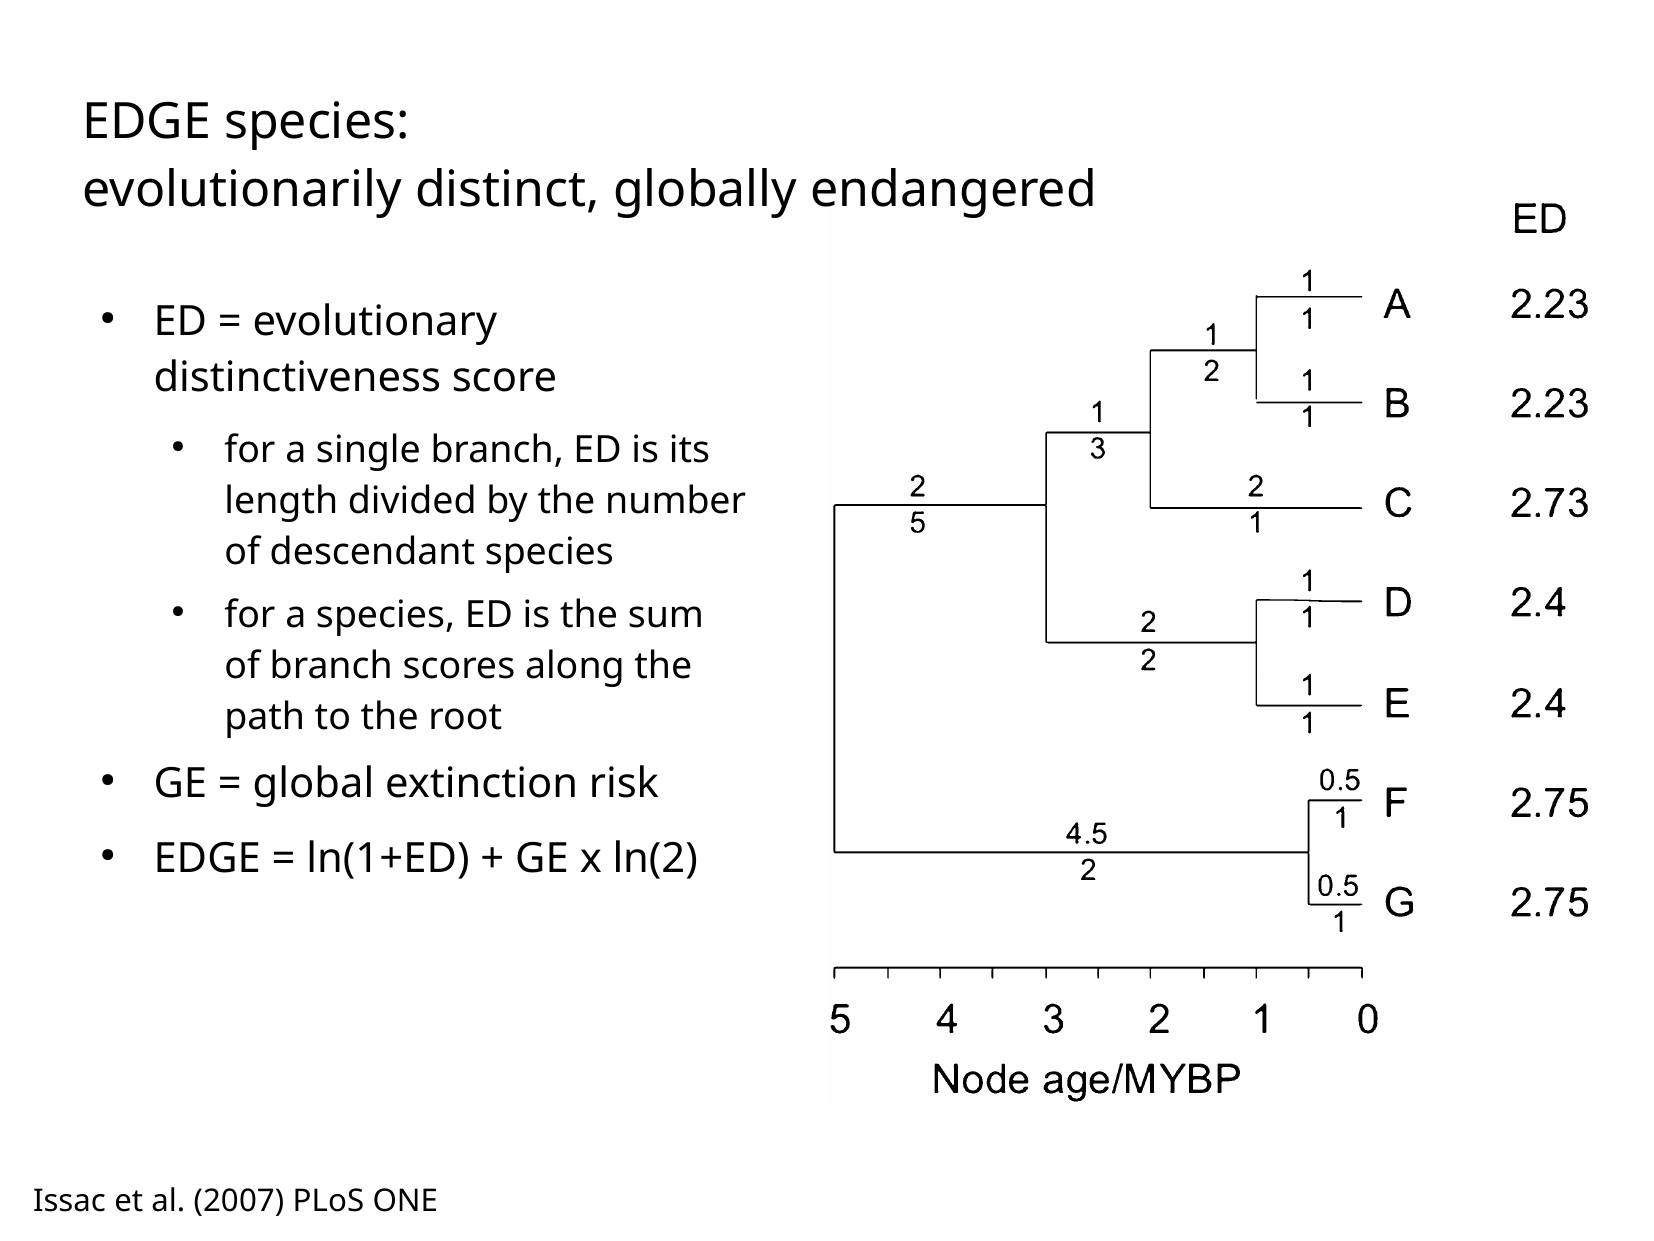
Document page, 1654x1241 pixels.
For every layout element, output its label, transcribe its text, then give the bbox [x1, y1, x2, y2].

list ED = evolutionary distinctiveness score for a single branch, ED is its length divided by the number of descendant species for a species, ED is the sum of branch scores along the path to the root GE = global extinction risk EDGE = ln(1+ED) + GE x ln(2) [82, 290, 751, 1109]
title EDGE species: evolutionarily distinct, globally endangered [82, 49, 1571, 257]
picture [827, 201, 1592, 1104]
text_box Issac et al. (2007) PLoS ONE [18, 1170, 478, 1230]
